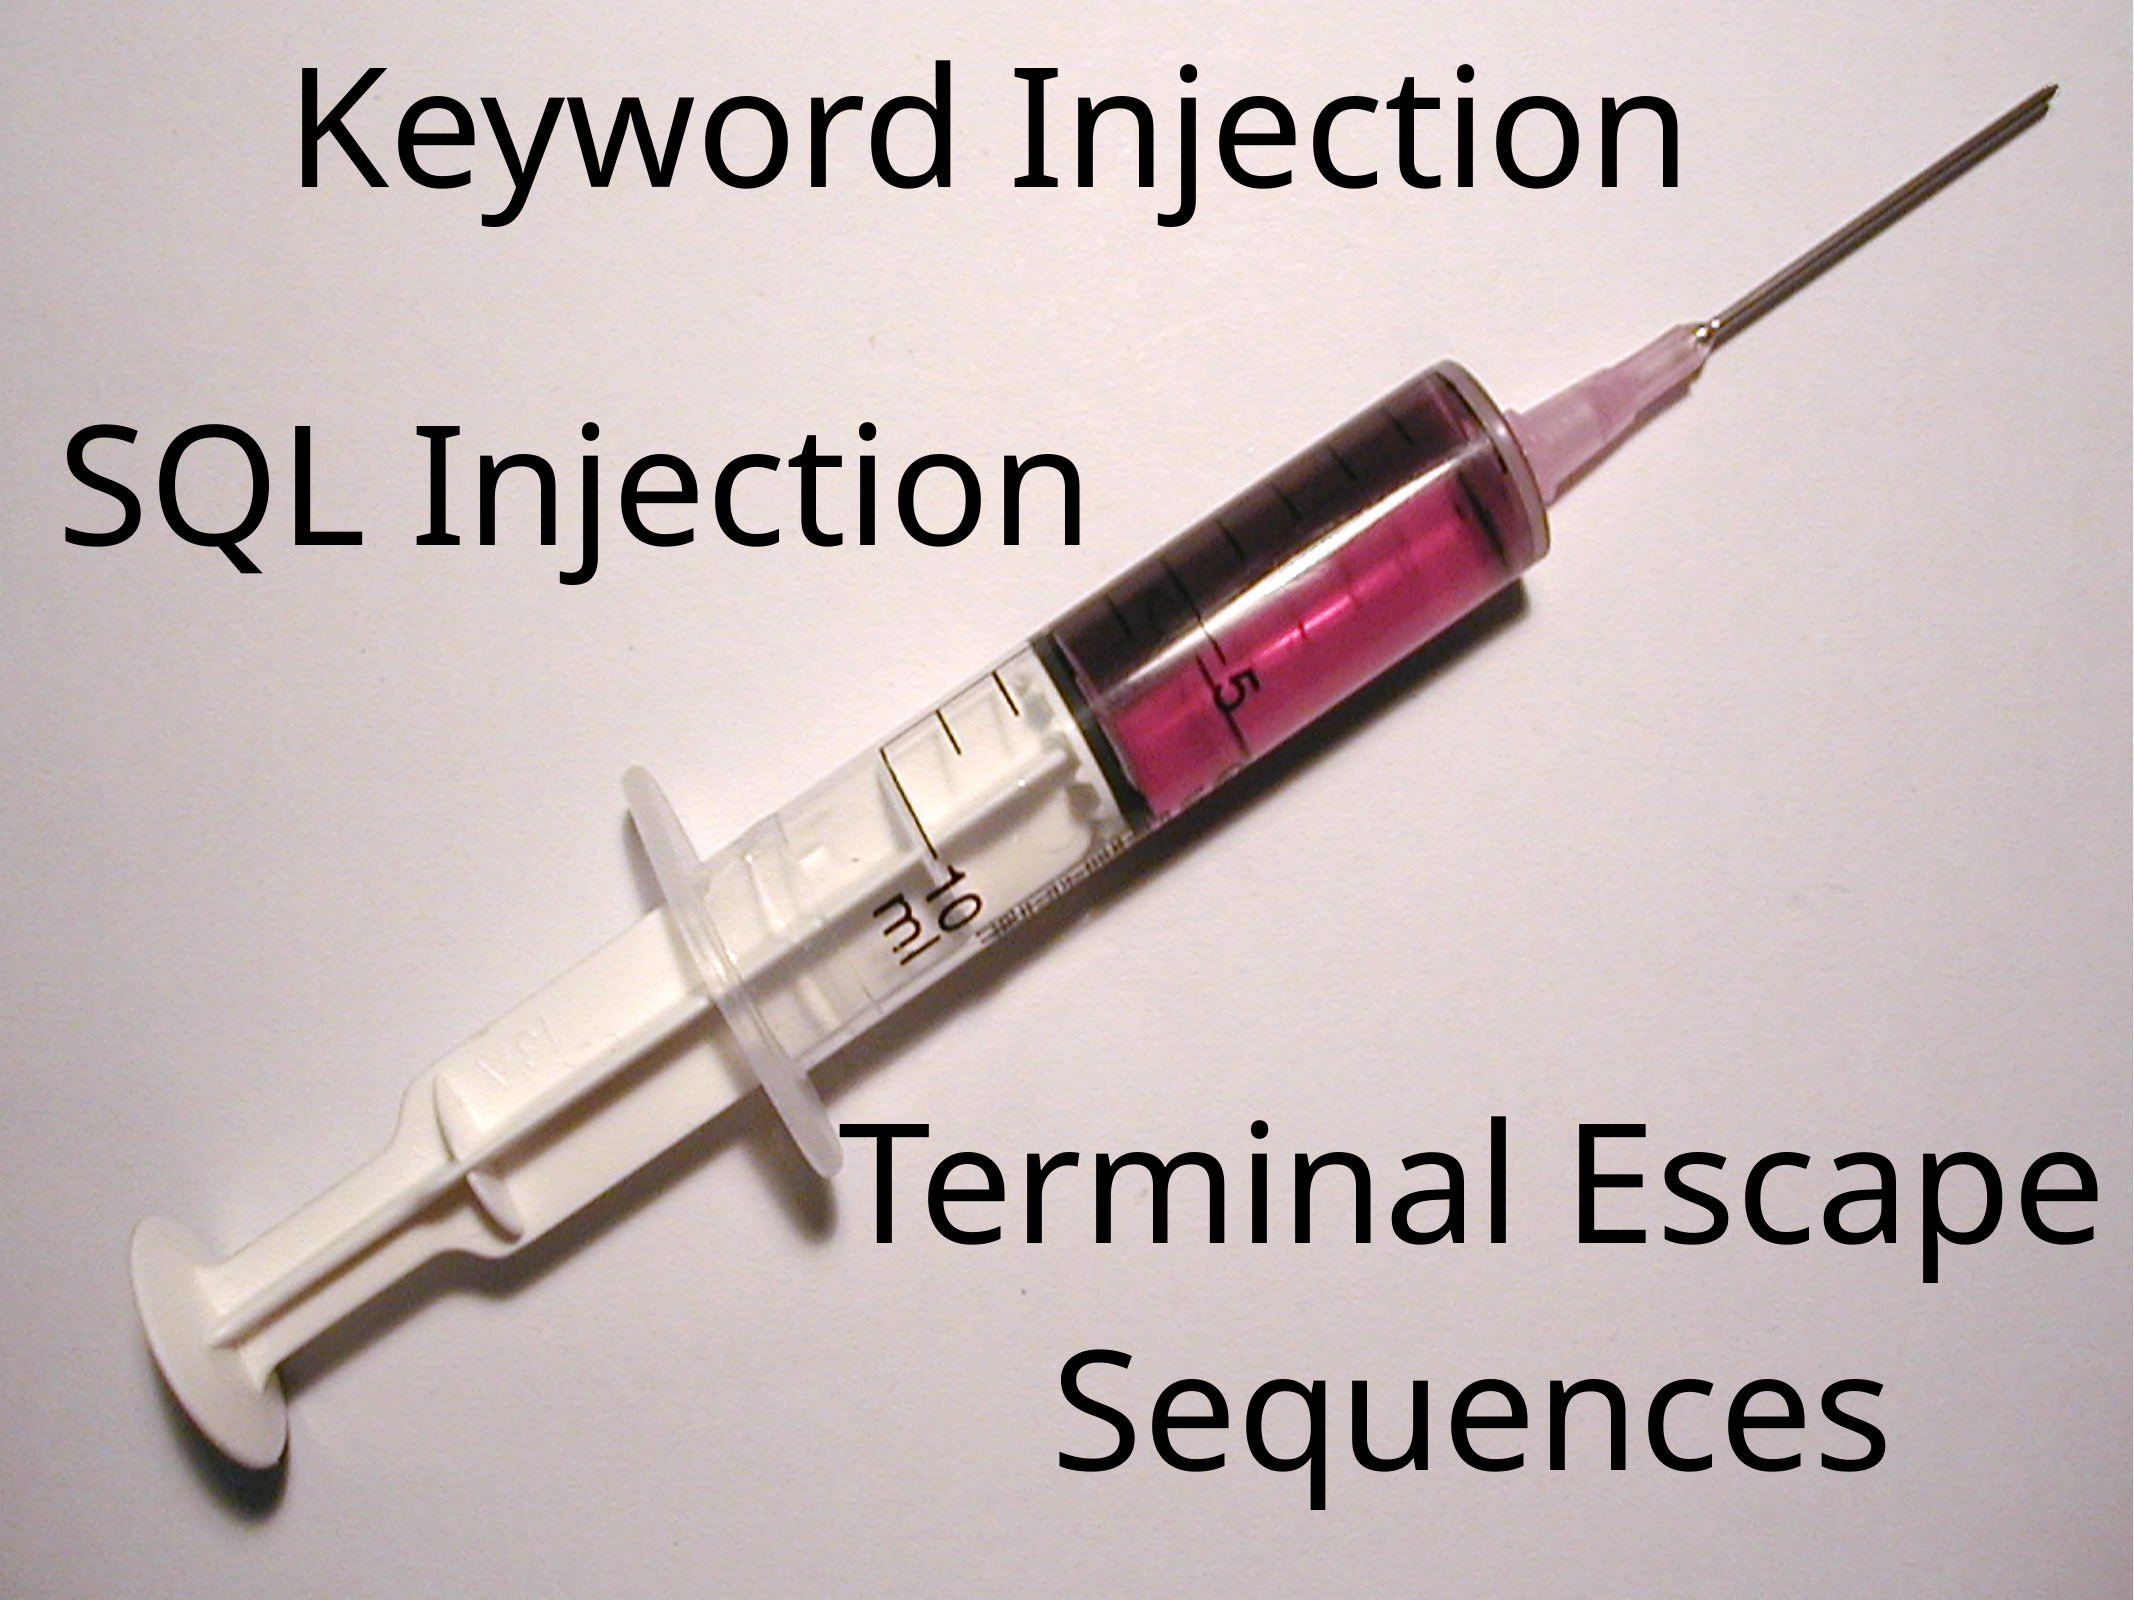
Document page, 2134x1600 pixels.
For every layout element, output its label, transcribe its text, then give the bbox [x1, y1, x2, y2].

title Keyword Injection [265, 16, 1713, 457]
title Terminal Escape Sequences [790, 1072, 2134, 1513]
title SQL Injection [0, 340, 1152, 621]
picture [0, 0, 2134, 1600]
